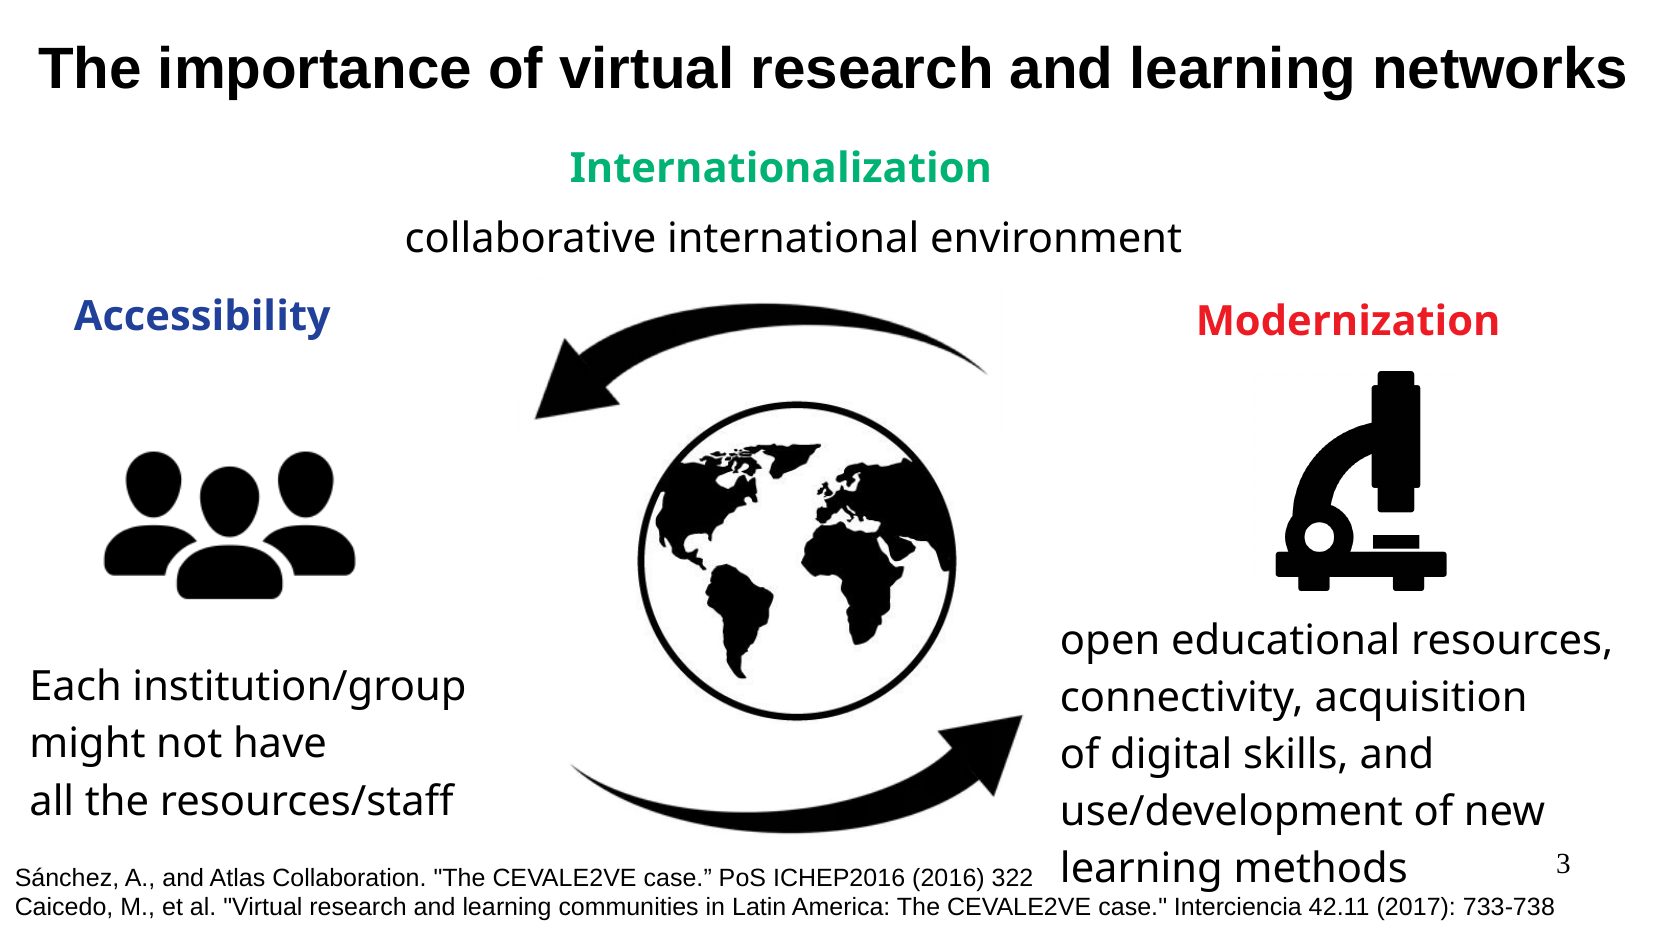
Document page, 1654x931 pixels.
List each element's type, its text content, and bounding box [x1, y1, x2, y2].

text_box Sánchez, A., and Atlas Collaboration. "The CEVALE2VE case.” PoS ICHEP2016 (2016) 322 Caicedo, M., et al. "Virtual research and learning communities in Latin America: The CEVALE2VE case." Interciencia 42.11 (2017): 733-738 [0, 856, 1607, 929]
text_box open educational resources, connectivity, acquisition of digital skills, and use/development of new learning methods [1045, 602, 1654, 879]
picture [517, 277, 1040, 856]
text_box collaborative international environment [389, 200, 1248, 265]
text_box Internationalization [555, 129, 1063, 200]
picture [1251, 371, 1471, 591]
text_box Modernization [1181, 283, 1568, 396]
text_box The importance of virtual research and learning networks [23, 28, 1654, 130]
text_box Each institution/group might not have all the resources/staff [14, 648, 508, 810]
text_box Accessibility [59, 278, 398, 343]
picture [94, 389, 367, 648]
